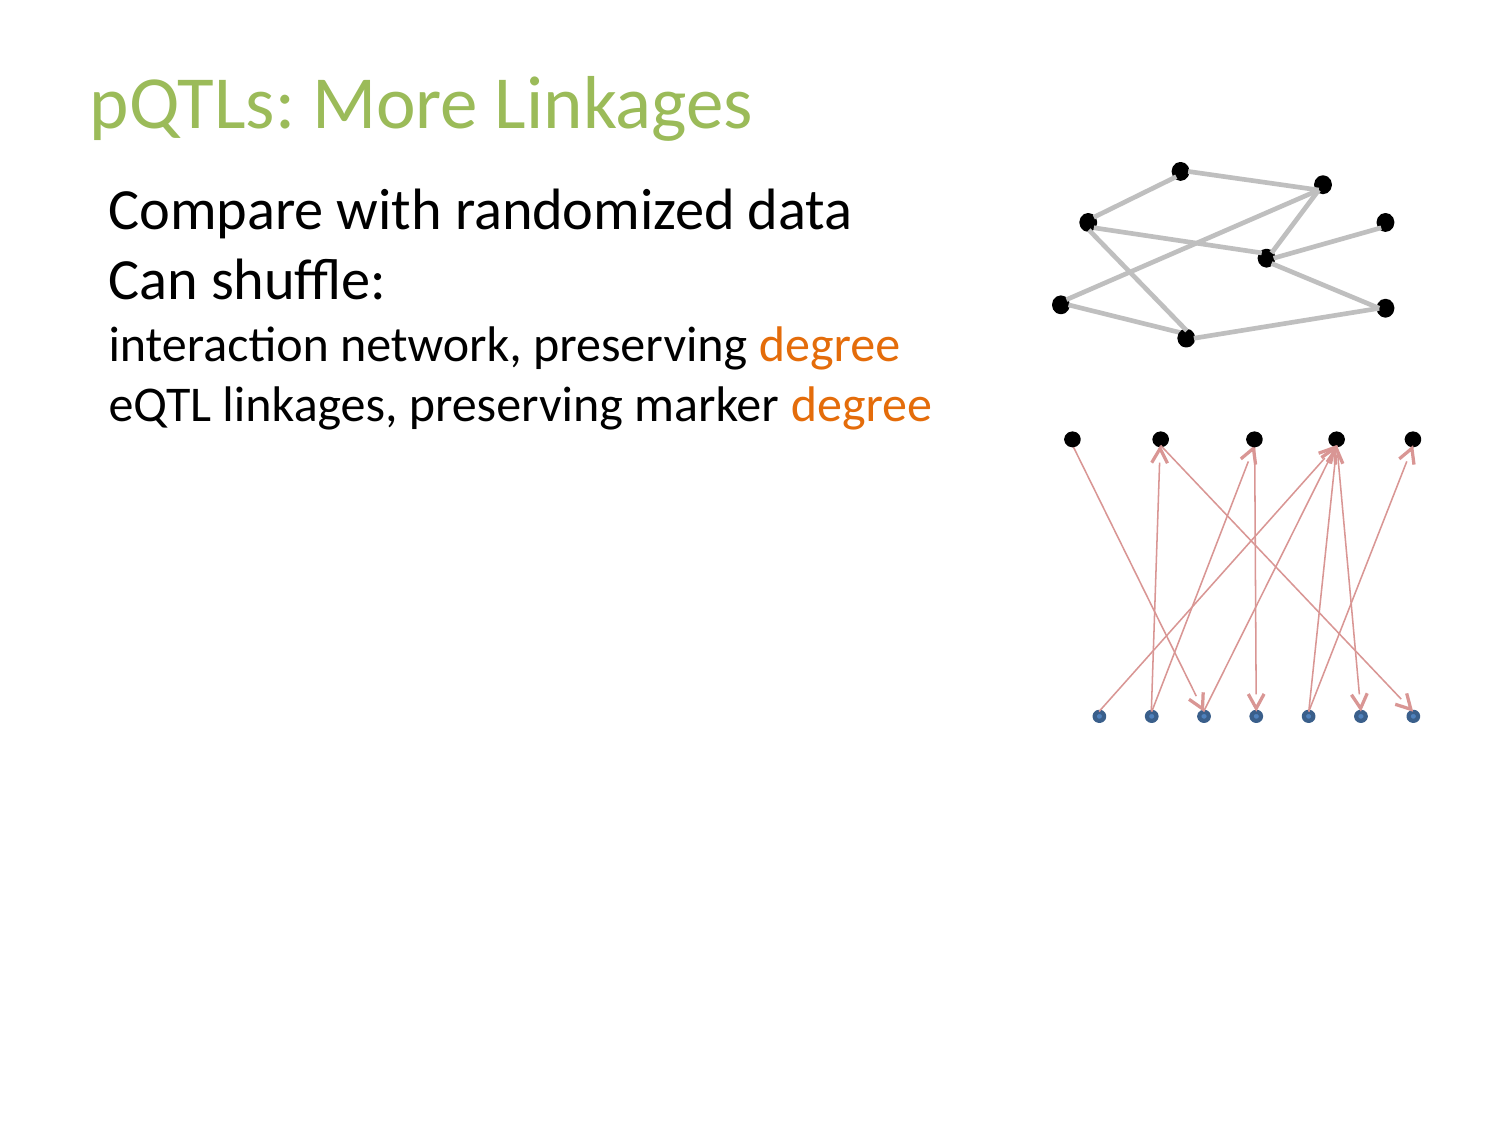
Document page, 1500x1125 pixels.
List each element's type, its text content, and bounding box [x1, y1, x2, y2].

text_box [1379, 300, 1393, 316]
text_box [1081, 215, 1096, 230]
text_box [1154, 433, 1167, 445]
text_box [1406, 433, 1420, 445]
text_box [1259, 250, 1273, 266]
text_box [1378, 215, 1393, 230]
text_box [1054, 297, 1068, 313]
text_box [1173, 164, 1188, 179]
text_box [1199, 712, 1209, 721]
text_box [1316, 177, 1330, 193]
text_box [1330, 433, 1343, 445]
text_box [1066, 433, 1079, 446]
text_box Compare with randomized data Can shuffle: interaction network, preserving degree eQTL linkages, preserving marker degree [93, 164, 1055, 1043]
text_box [1356, 712, 1366, 721]
text_box [1408, 711, 1419, 721]
text_box [1251, 711, 1262, 721]
text_box [1179, 331, 1193, 346]
text_box [1248, 433, 1261, 446]
text_box pQTLs: More Linkages [74, 45, 1425, 153]
text_box [1094, 712, 1105, 721]
text_box [1146, 712, 1157, 721]
text_box [1303, 711, 1314, 721]
